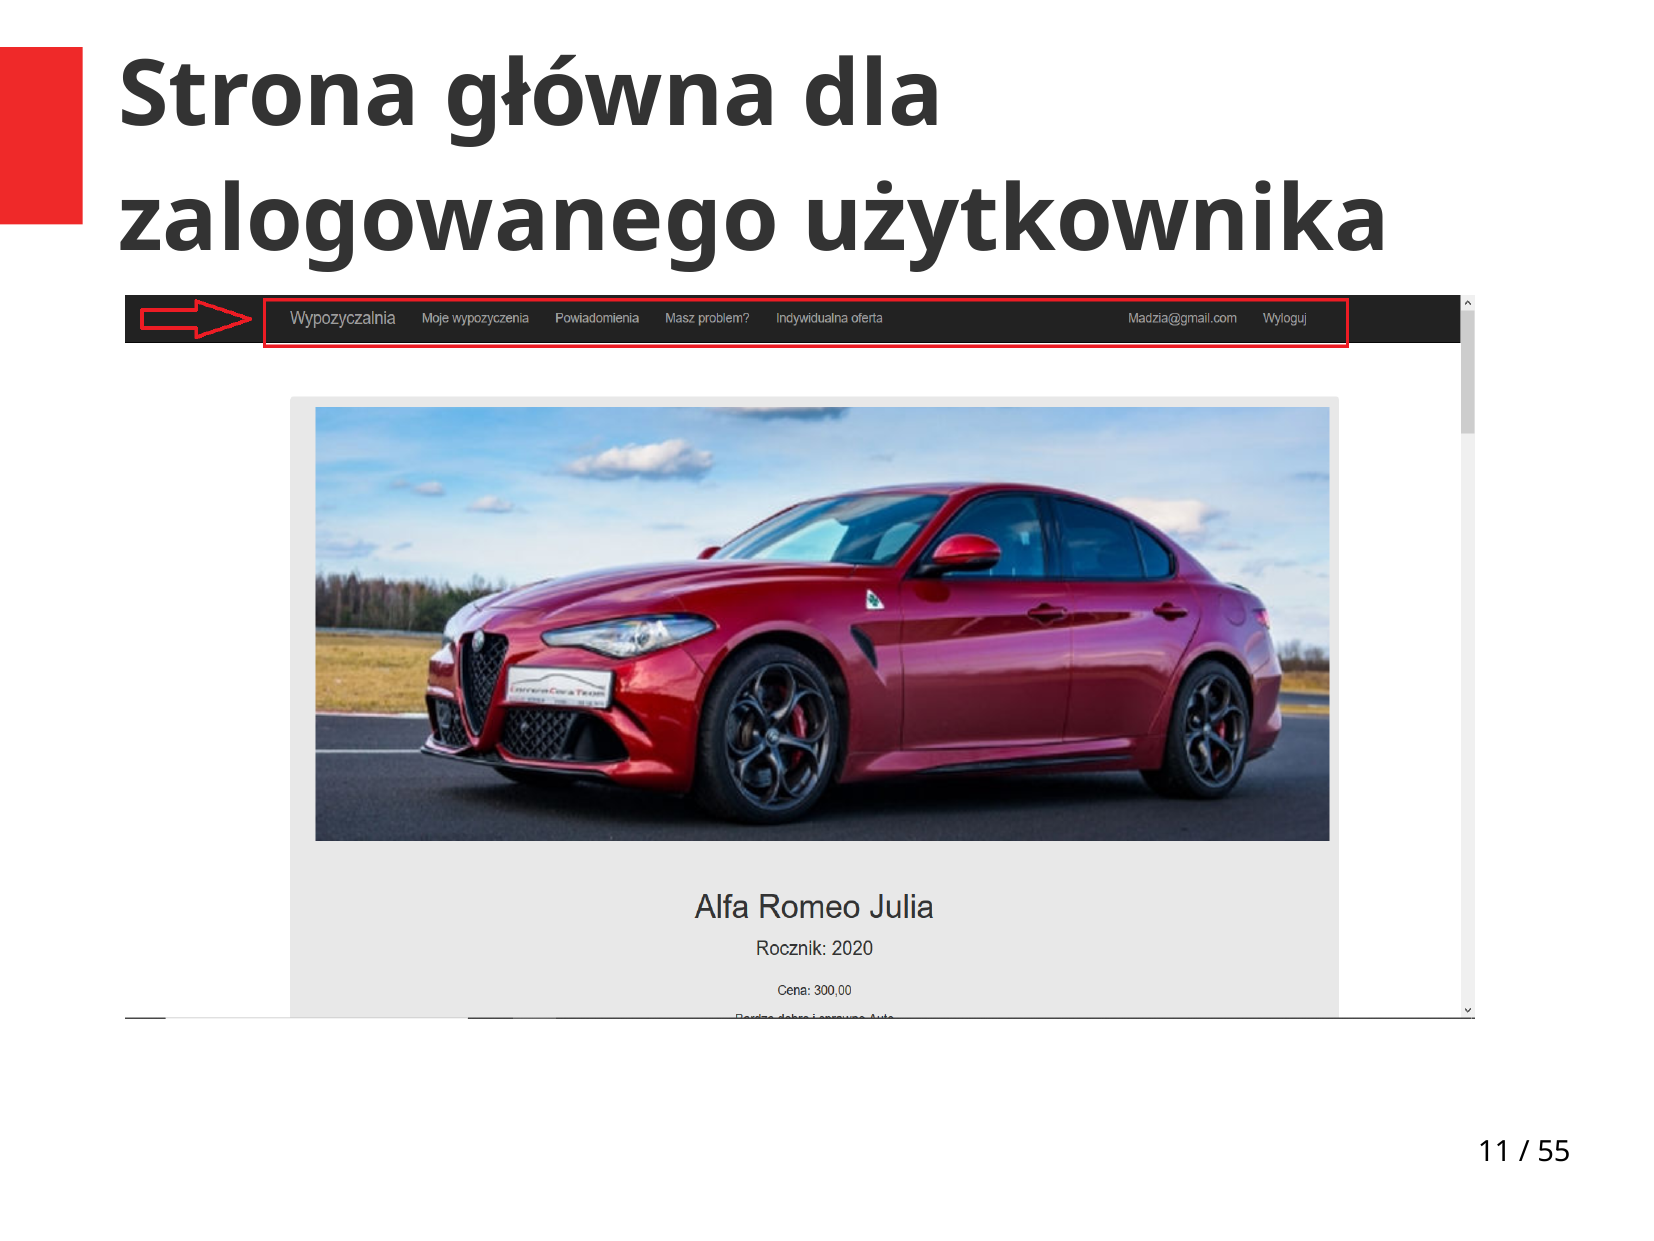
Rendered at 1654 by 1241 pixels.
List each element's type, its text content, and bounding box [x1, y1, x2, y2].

picture [125, 295, 1477, 1110]
title Strona główna dla zalogowanego użytkownika [118, 28, 1571, 278]
